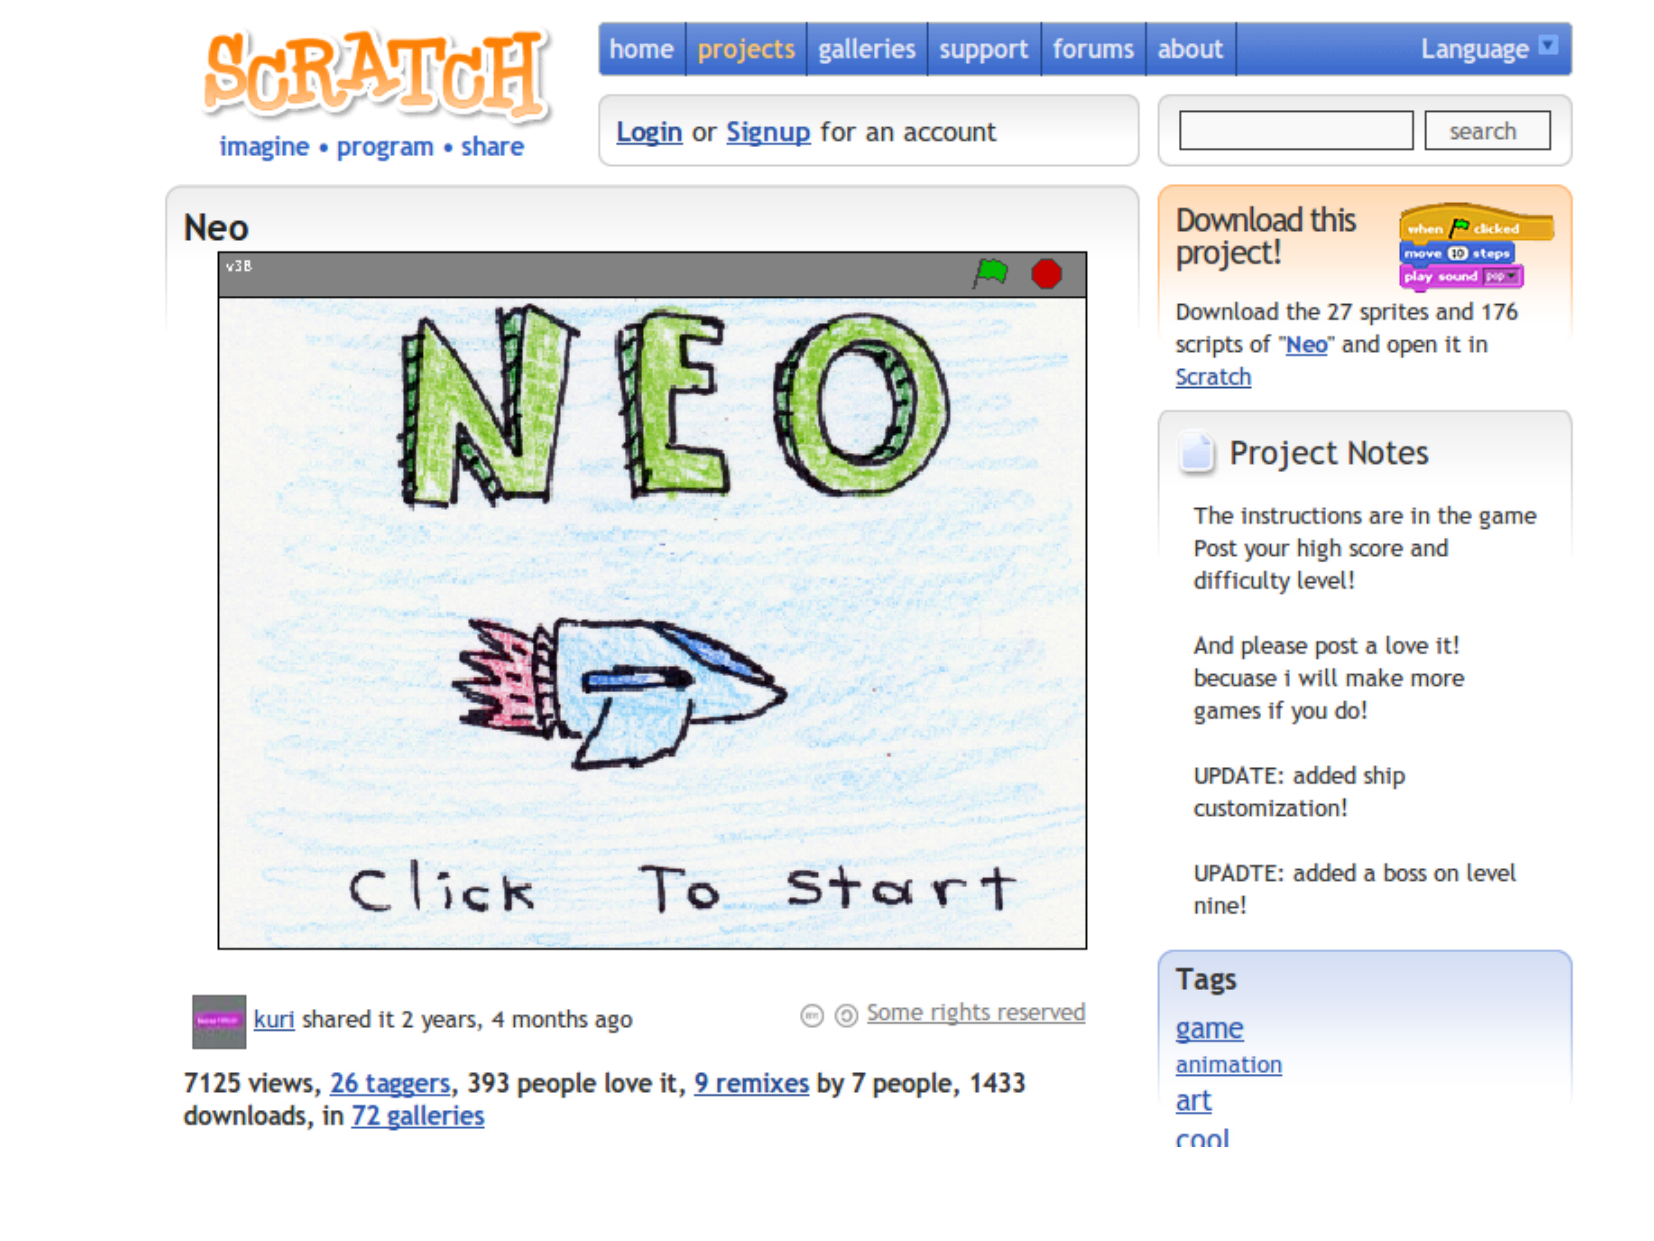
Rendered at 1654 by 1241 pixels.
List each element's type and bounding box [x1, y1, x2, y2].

picture [144, 17, 1584, 1147]
